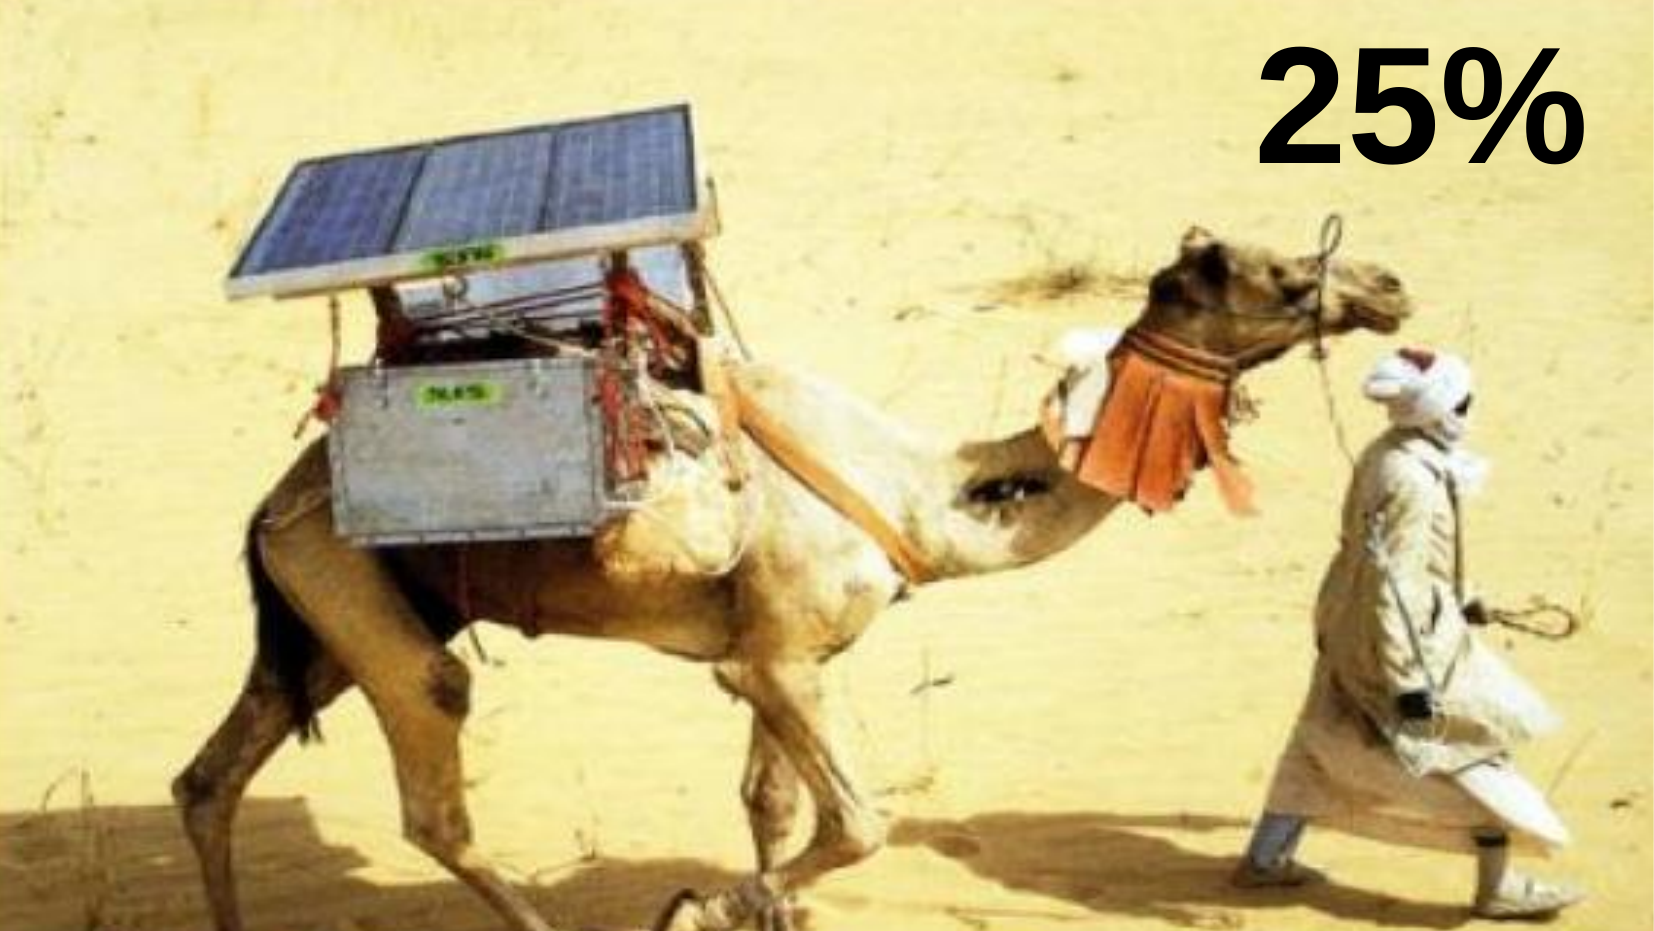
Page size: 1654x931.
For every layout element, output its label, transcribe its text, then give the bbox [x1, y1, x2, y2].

text_box 25% [1240, 5, 1625, 207]
picture [0, 0, 1654, 931]
